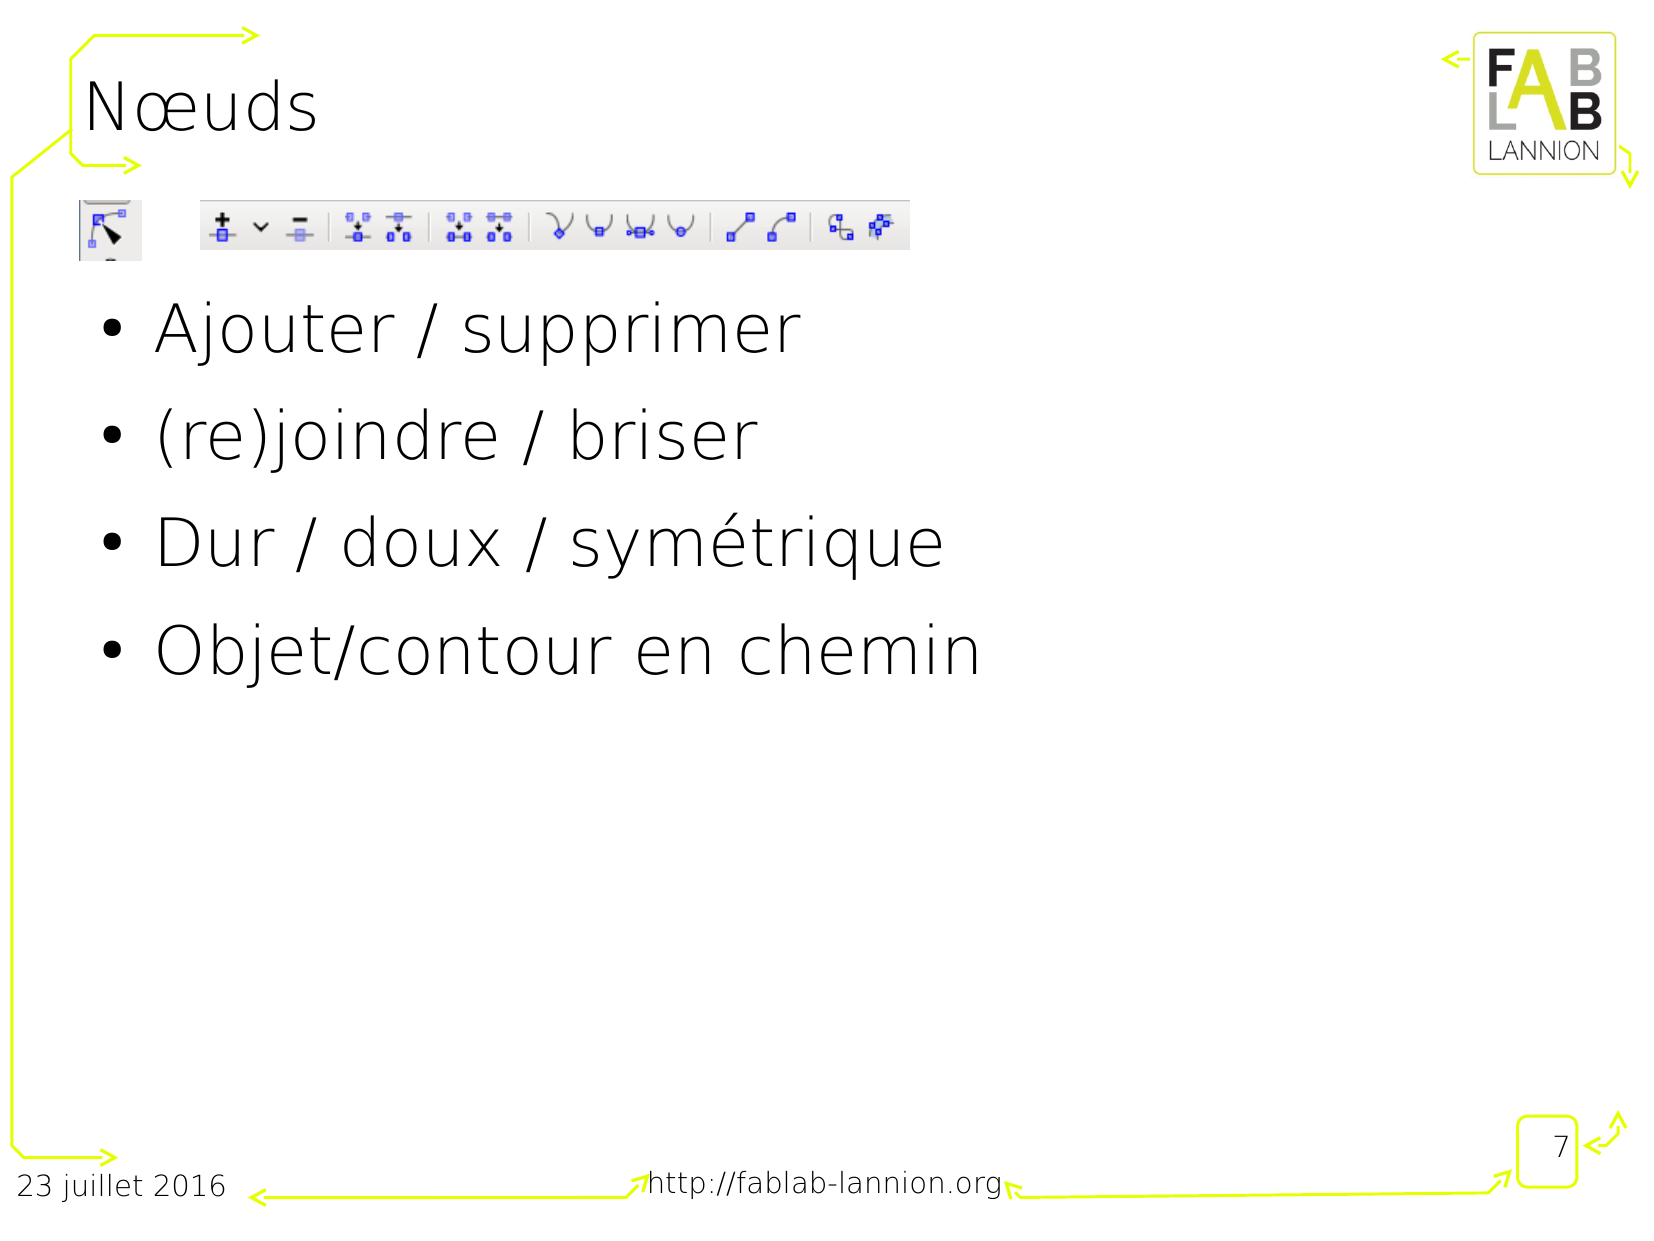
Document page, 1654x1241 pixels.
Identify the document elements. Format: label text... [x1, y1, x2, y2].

title Nœuds [82, 49, 1441, 166]
picture [200, 200, 910, 250]
picture [1470, 29, 1619, 178]
list Ajouter / supprimer (re)joindre / briser Dur / doux / symétrique Objet/contour en chemin [82, 290, 1571, 1010]
picture [79, 200, 142, 261]
